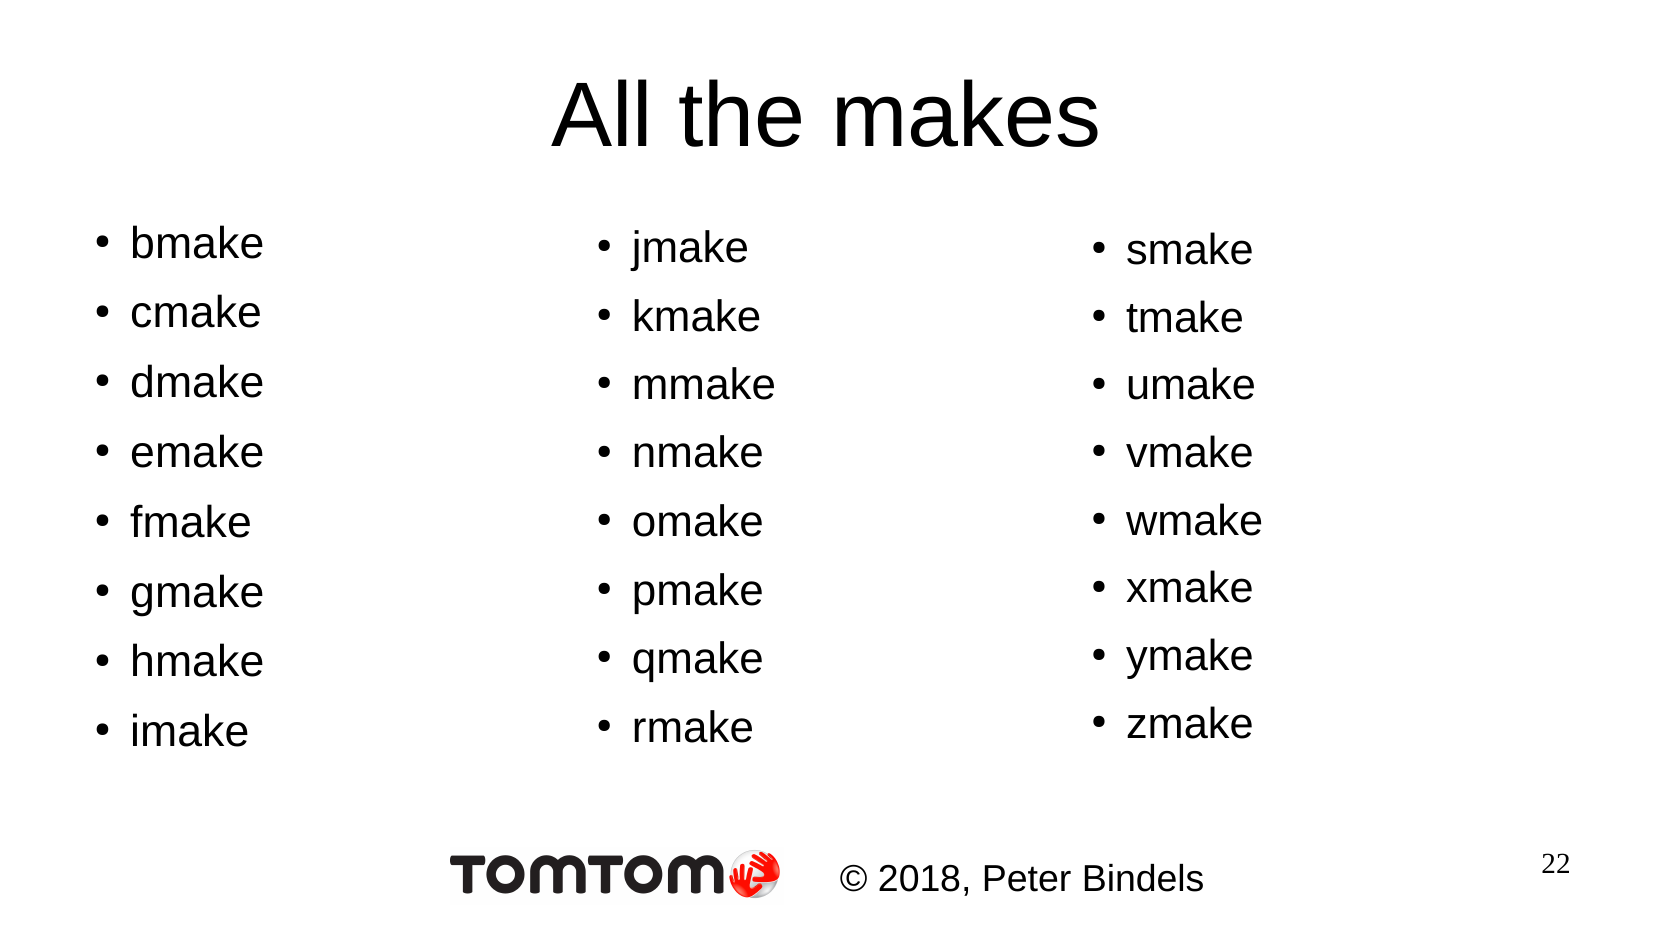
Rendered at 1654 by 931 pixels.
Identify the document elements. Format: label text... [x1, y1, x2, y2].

list bmake cmake dmake emake fmake gmake hmake imake [82, 217, 556, 758]
list jmake kmake mmake nmake omake pmake qmake rmake [585, 222, 1051, 757]
title All the makes [82, 37, 1571, 193]
list smake tmake umake vmake wmake xmake ymake zmake [1080, 225, 1576, 751]
picture [450, 847, 784, 905]
